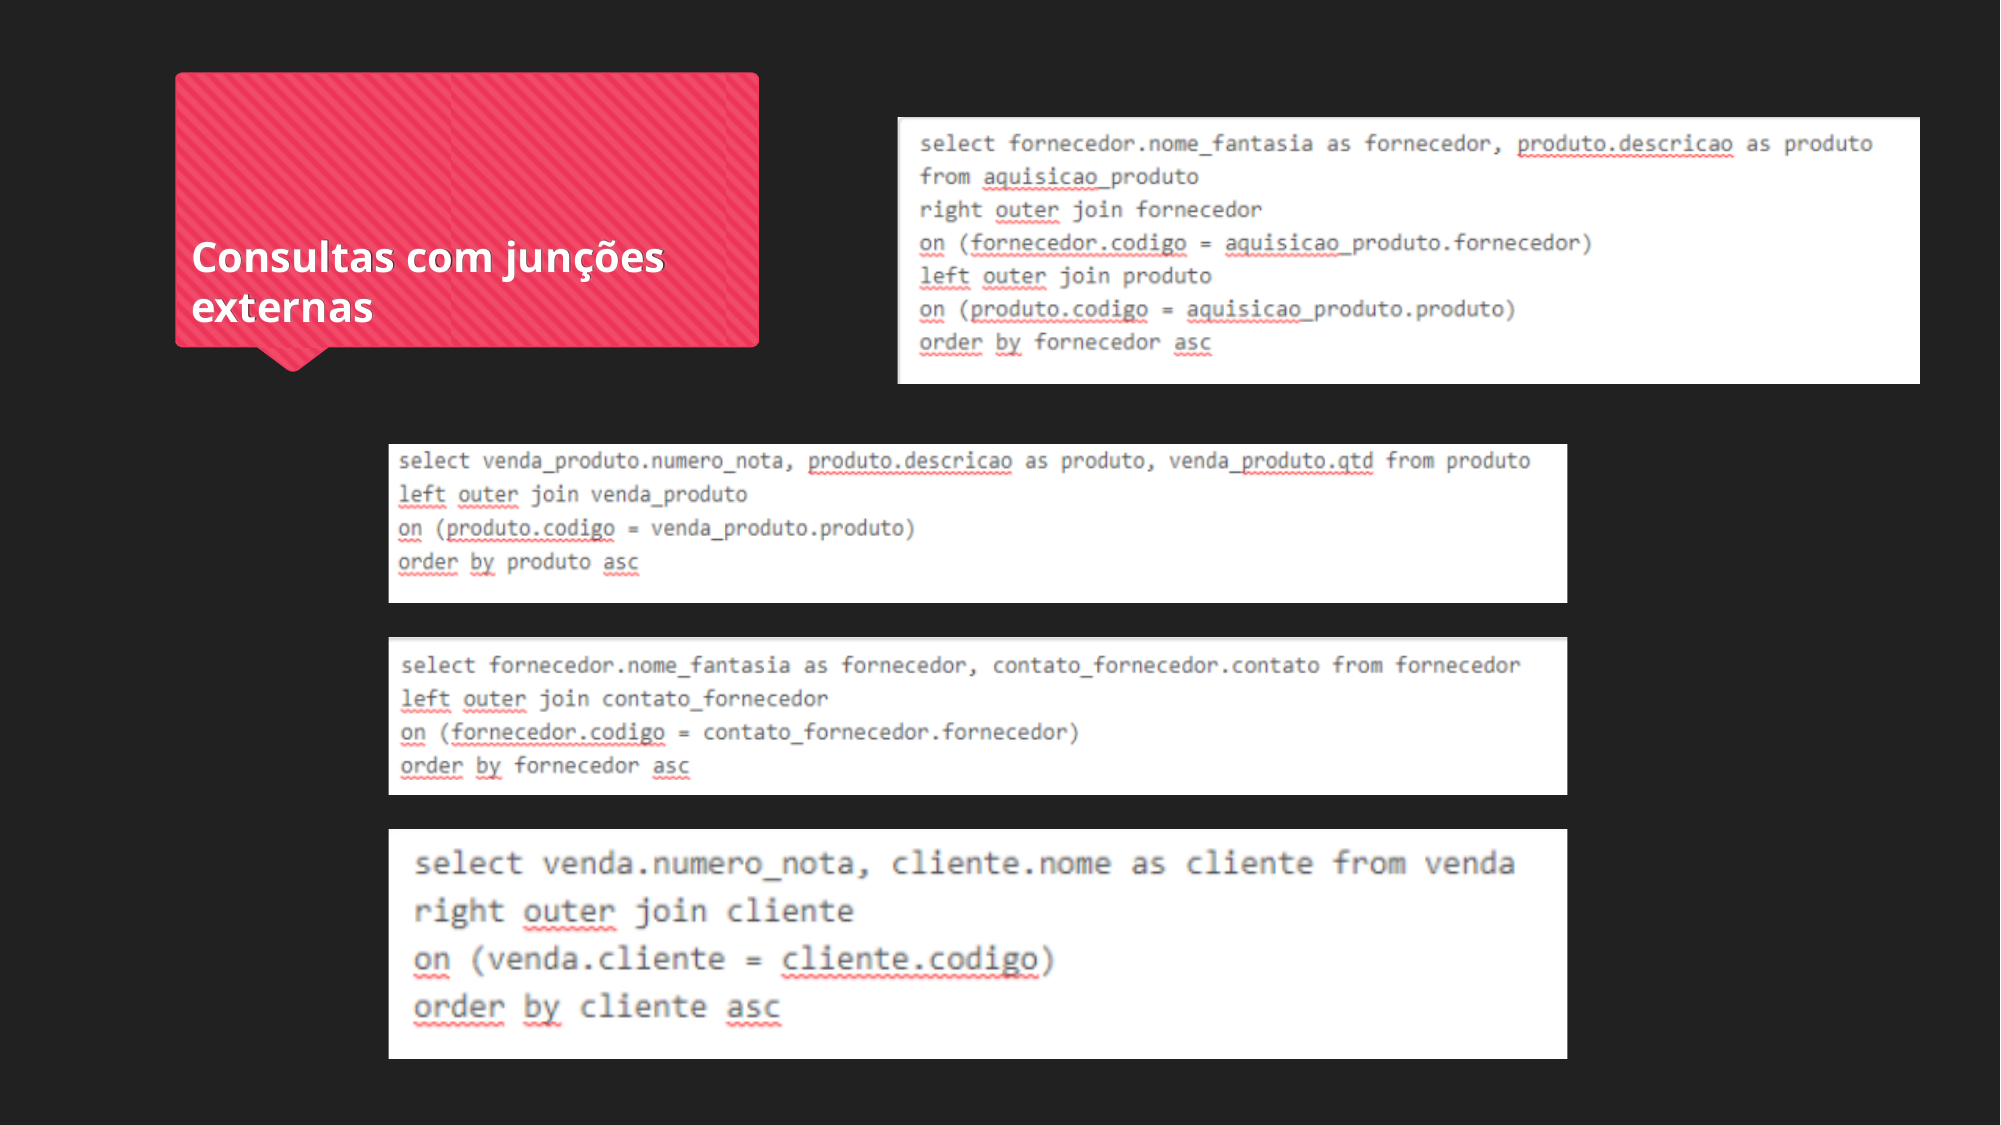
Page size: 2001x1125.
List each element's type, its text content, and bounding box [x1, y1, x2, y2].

title Consultas com junções externas [176, 73, 758, 339]
picture [177, 339, 757, 370]
picture [388, 829, 1568, 1059]
picture [897, 117, 1921, 384]
picture [388, 444, 1568, 603]
picture [388, 637, 1568, 795]
